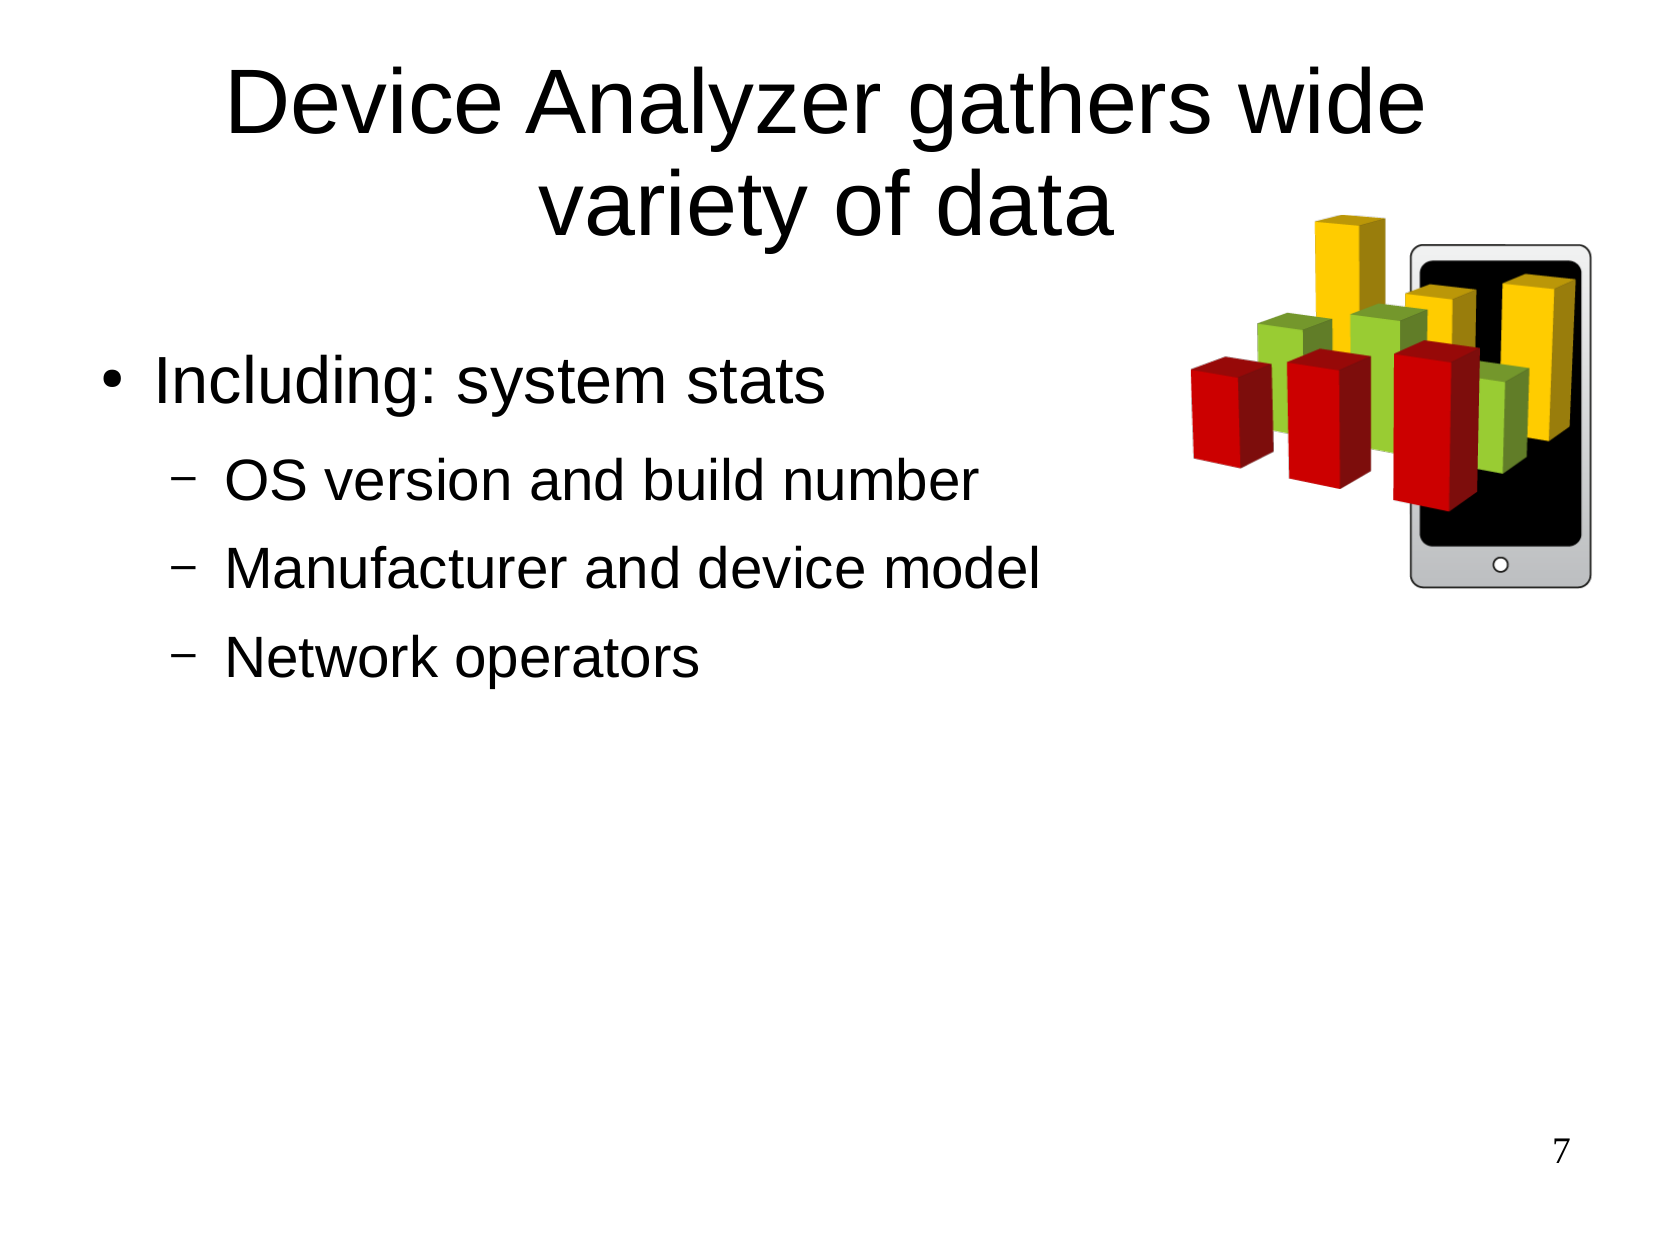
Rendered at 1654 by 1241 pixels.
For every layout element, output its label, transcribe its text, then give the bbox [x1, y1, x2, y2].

picture [1133, 144, 1651, 662]
title Device Analyzer gathers wide variety of data [82, 49, 1571, 257]
list Including: system stats OS version and build number Manufacturer and device model Network operators [82, 343, 1571, 1213]
